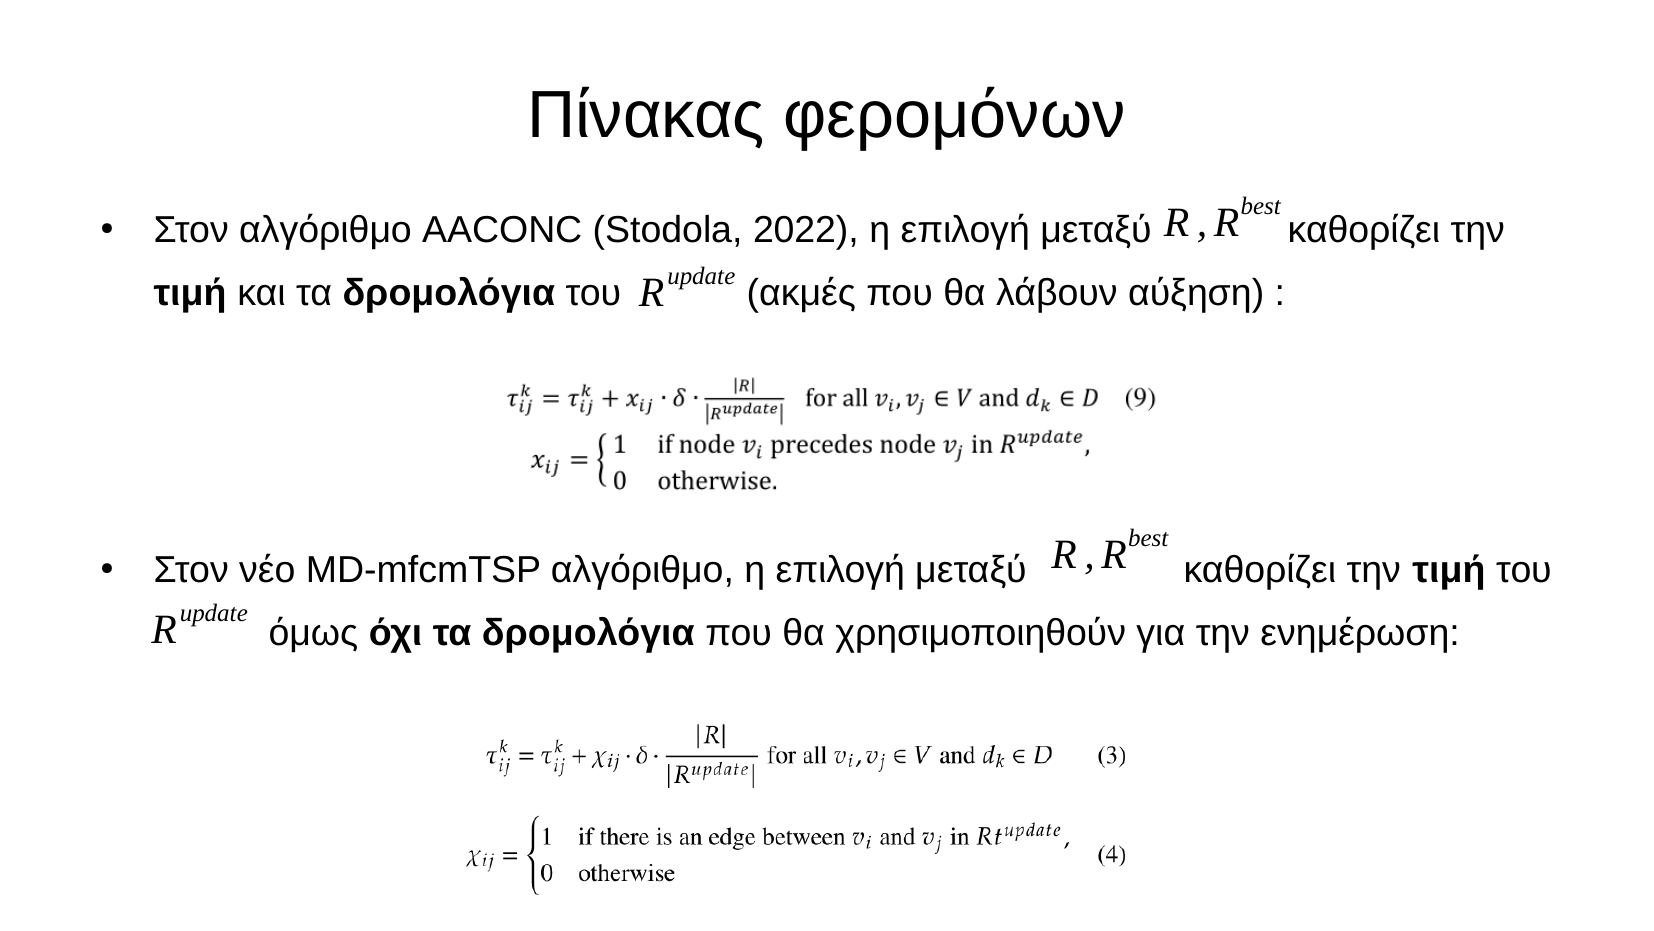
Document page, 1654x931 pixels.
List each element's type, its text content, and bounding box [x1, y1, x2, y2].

title Πίνακας φερομόνων [82, 37, 1571, 187]
chart [150, 600, 249, 653]
picture [487, 374, 1163, 512]
chart [1050, 525, 1171, 578]
chart [1162, 192, 1284, 245]
chart [637, 262, 737, 315]
list Στον αλγόριθμο AACONC (Stodola, 2022), η επιλογή μεταξύ καθορίζει την τιμή και τα δρομολόγια του (ακμές που θα λάβουν αύξηση) : Στον νέο MD-mfcmTSP αλγόριθμο, η επιλογή μεταξύ καθορίζει την τιμή του όμως όχι τα δρομολόγια που θα χρησιμοποιηθούν για την ενημέρωση: [82, 187, 1571, 870]
picture [450, 712, 1136, 901]
